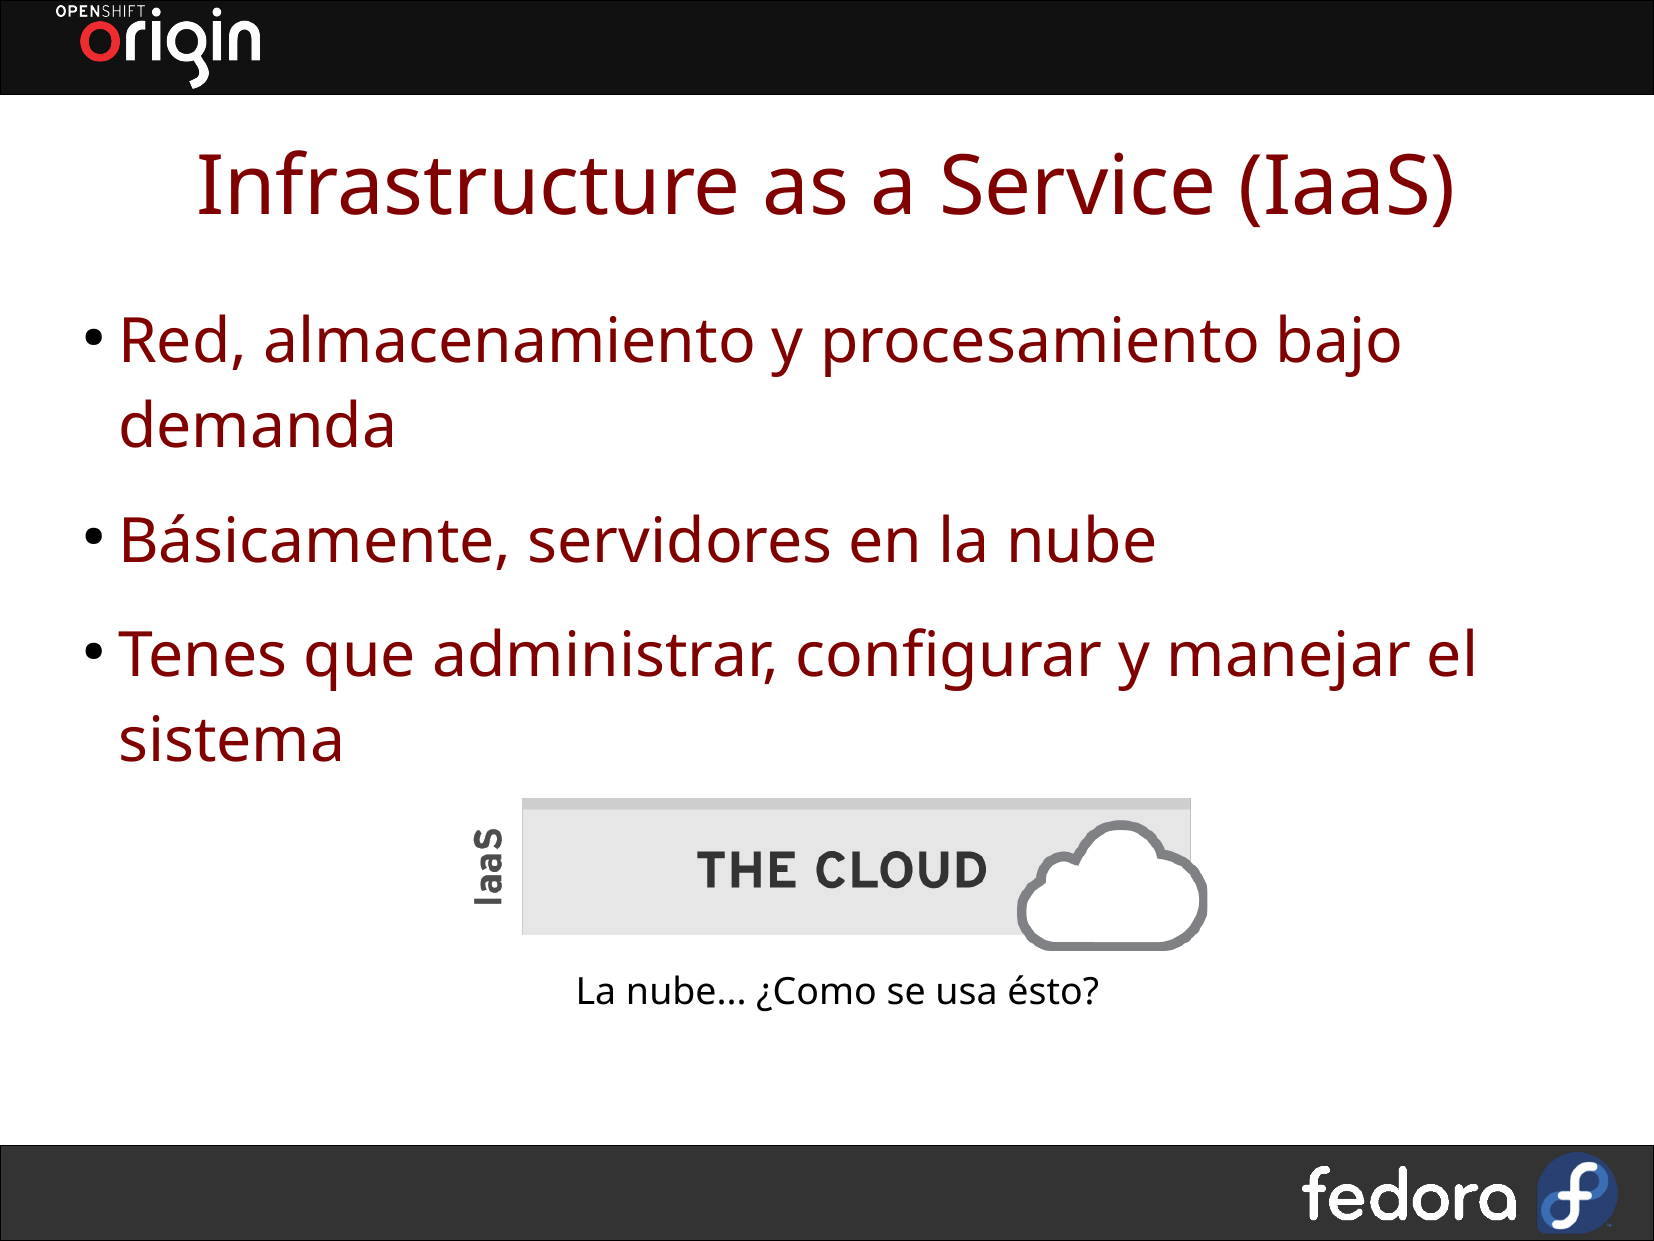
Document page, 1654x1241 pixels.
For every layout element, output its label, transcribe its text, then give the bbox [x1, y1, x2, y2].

title Infrastructure as a Service (IaaS) [82, 78, 1571, 287]
picture [446, 798, 1208, 951]
picture [1299, 1151, 1619, 1235]
picture [56, 5, 260, 89]
subtitle Red, almacenamiento y procesamiento bajo demanda Básicamente, servidores en la nube Tenes que administrar, configurar y manejar el sistema [82, 296, 1571, 1099]
text_box La nube... ¿Como se usa ésto? [560, 957, 1093, 1016]
